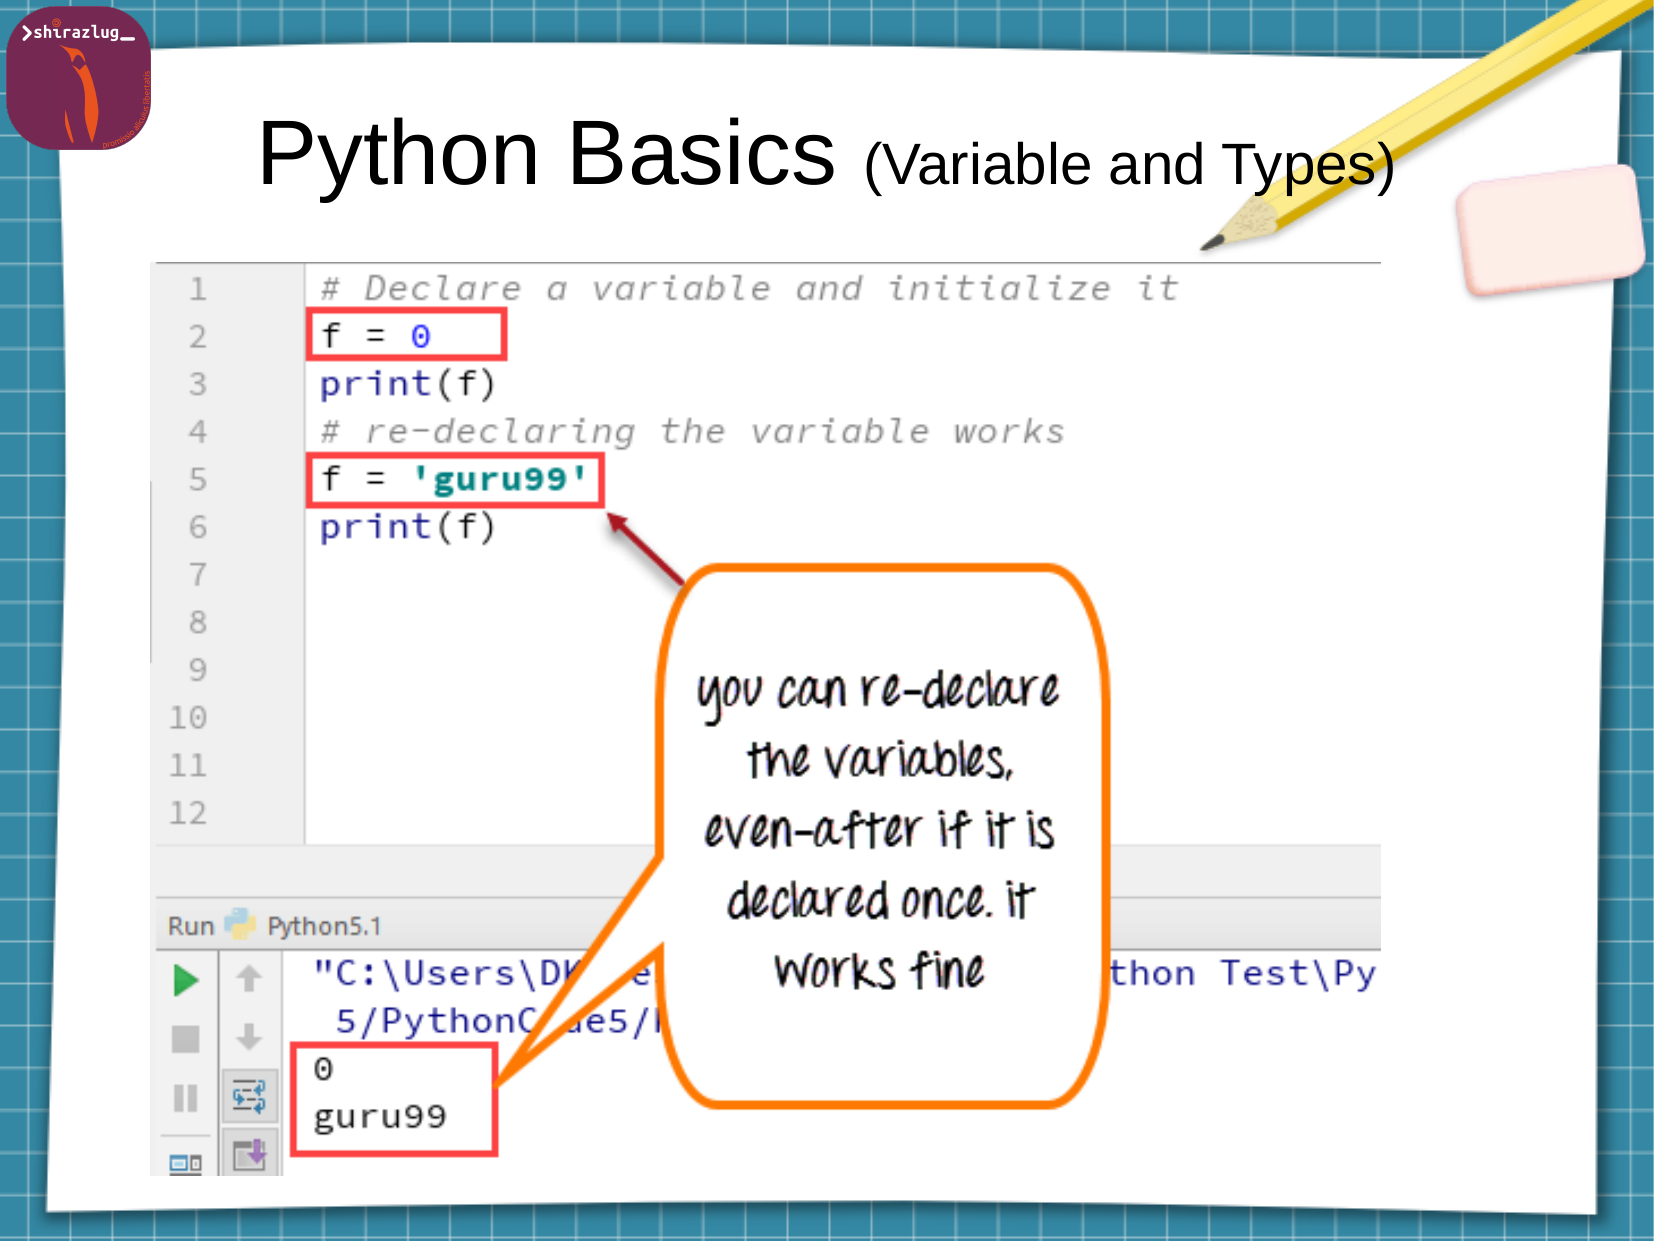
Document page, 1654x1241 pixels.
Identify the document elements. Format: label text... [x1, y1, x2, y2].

title Python Basics (Variable and Types) [82, 49, 1571, 257]
picture [0, 0, 1654, 1241]
